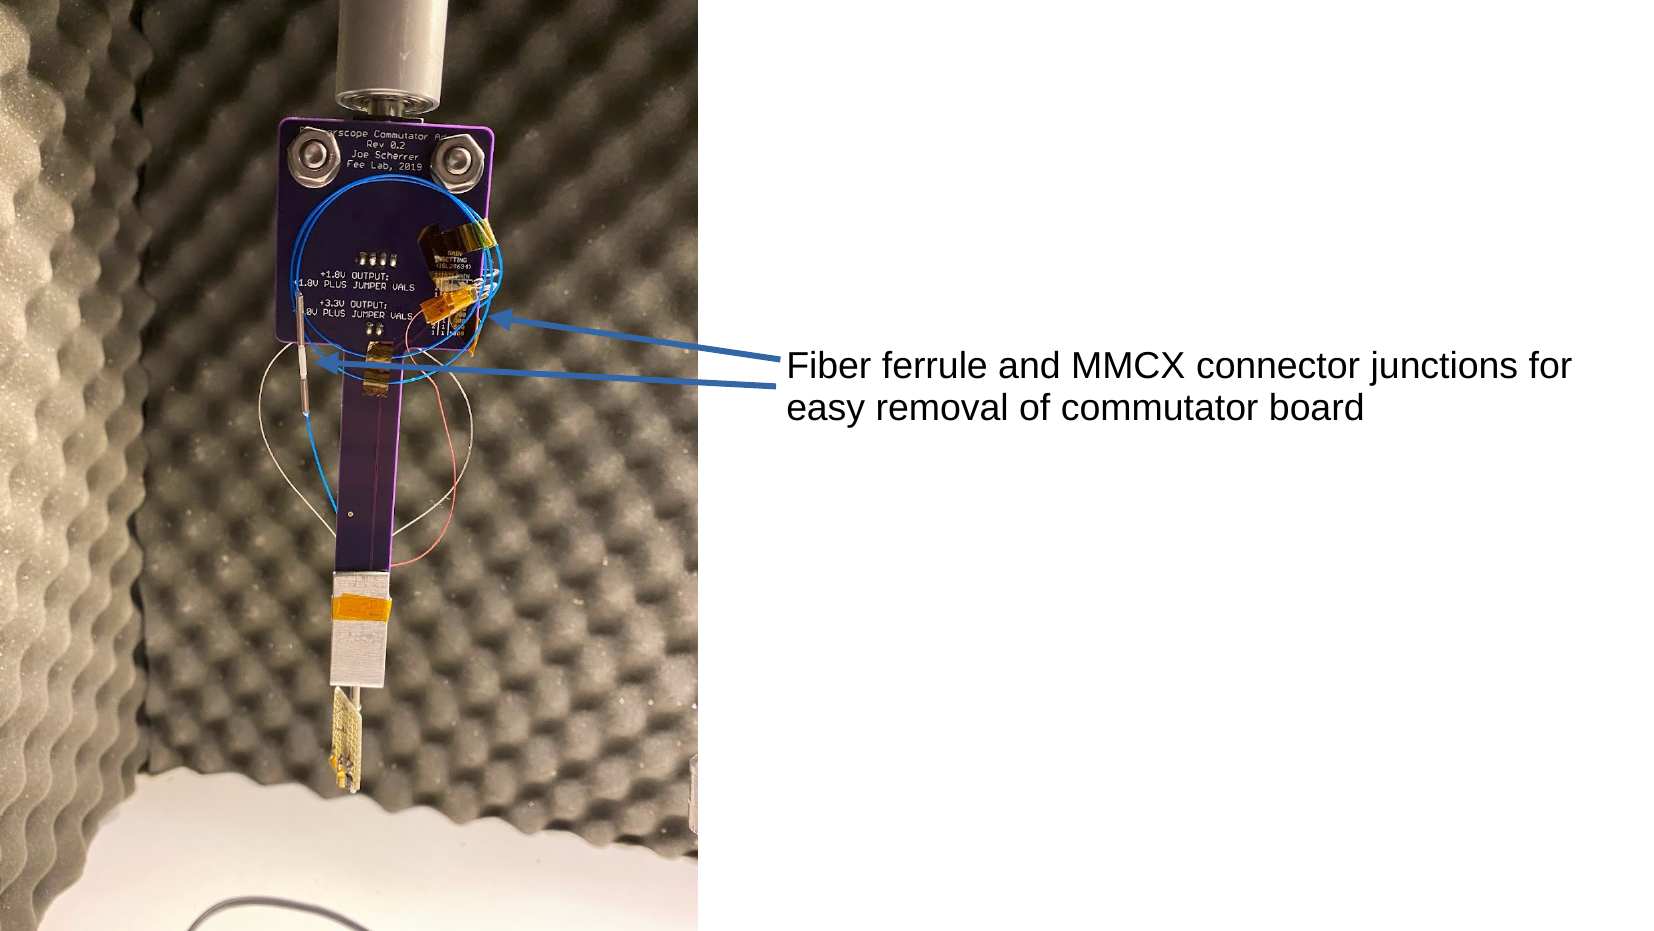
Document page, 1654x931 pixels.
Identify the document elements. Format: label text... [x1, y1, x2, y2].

text_box Fiber ferrule and MMCX connector junctions for easy removal of commutator board [771, 337, 1603, 488]
picture [0, 0, 698, 931]
